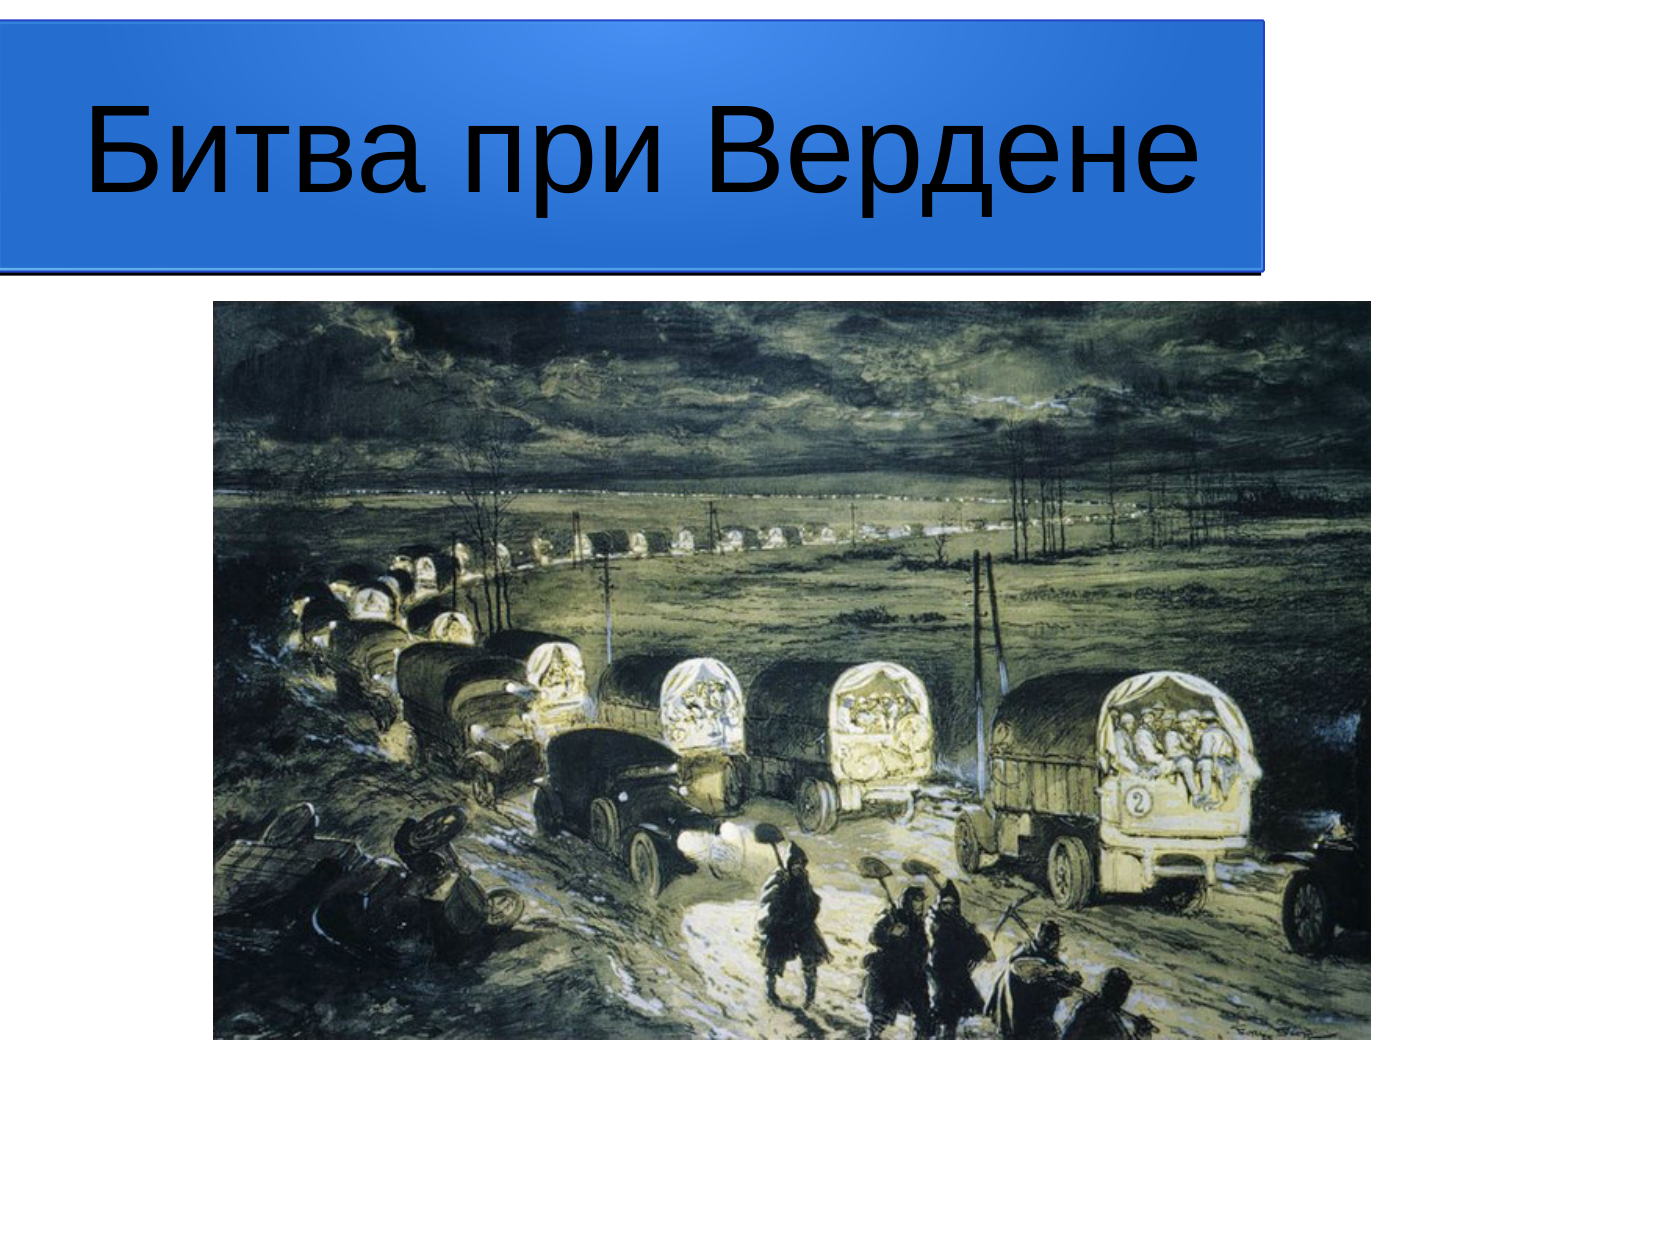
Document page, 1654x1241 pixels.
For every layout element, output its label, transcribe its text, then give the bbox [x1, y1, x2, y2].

picture [213, 301, 1371, 1040]
title Битва при Вердене [82, 47, 1235, 252]
